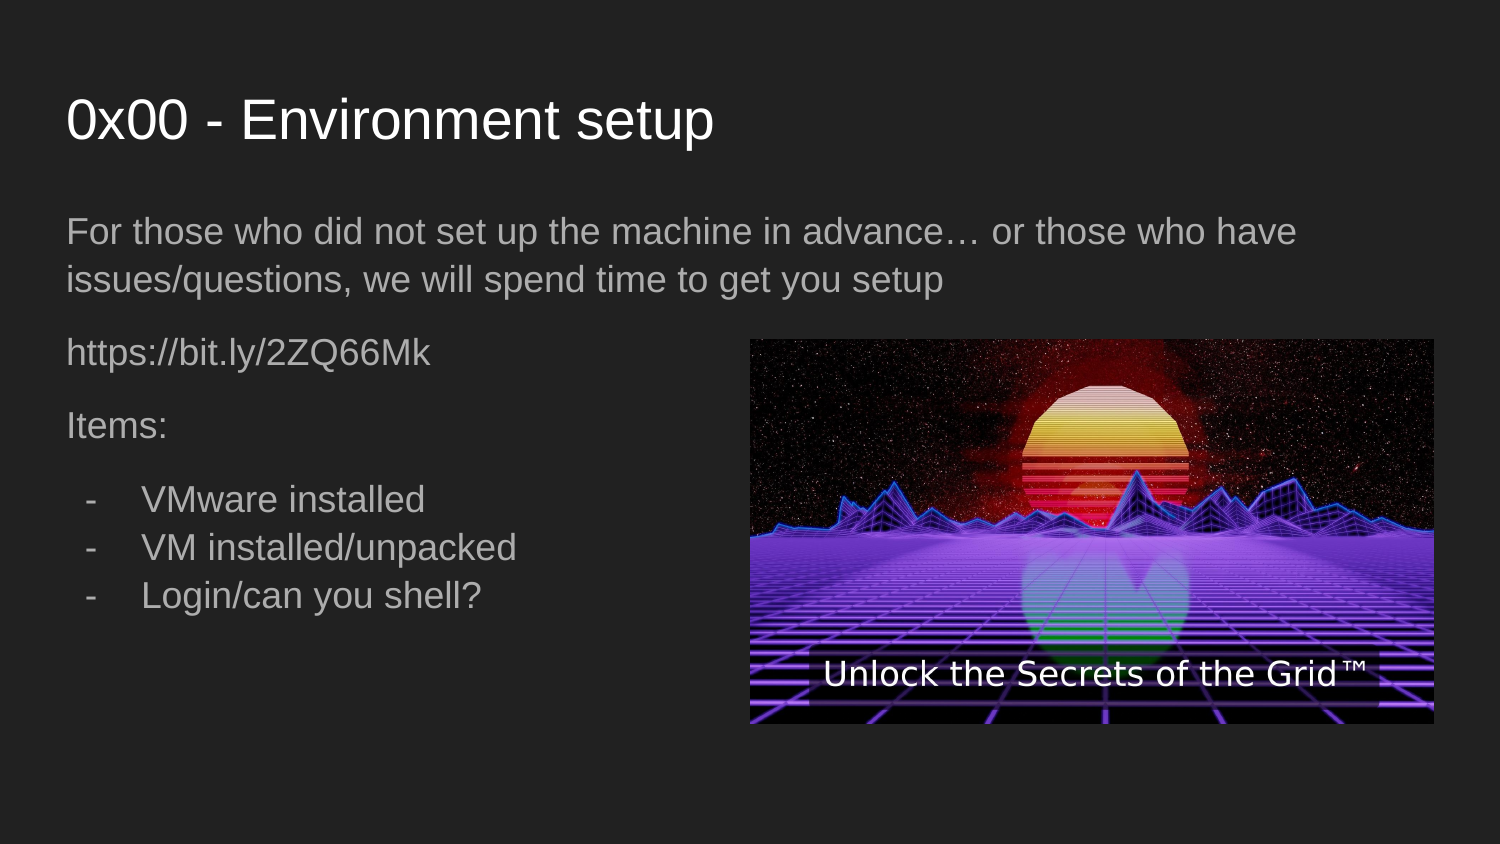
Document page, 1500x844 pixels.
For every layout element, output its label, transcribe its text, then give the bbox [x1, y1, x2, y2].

title 0x00 - Environment setup [51, 72, 1449, 167]
picture [750, 339, 1434, 725]
list For those who did not set up the machine in advance… or those who have issues/questions, we will spend time to get you setup https://bit.ly/2ZQ66Mk Items: VMware installed VM installed/unpacked Login/can you shell? [51, 189, 1449, 750]
